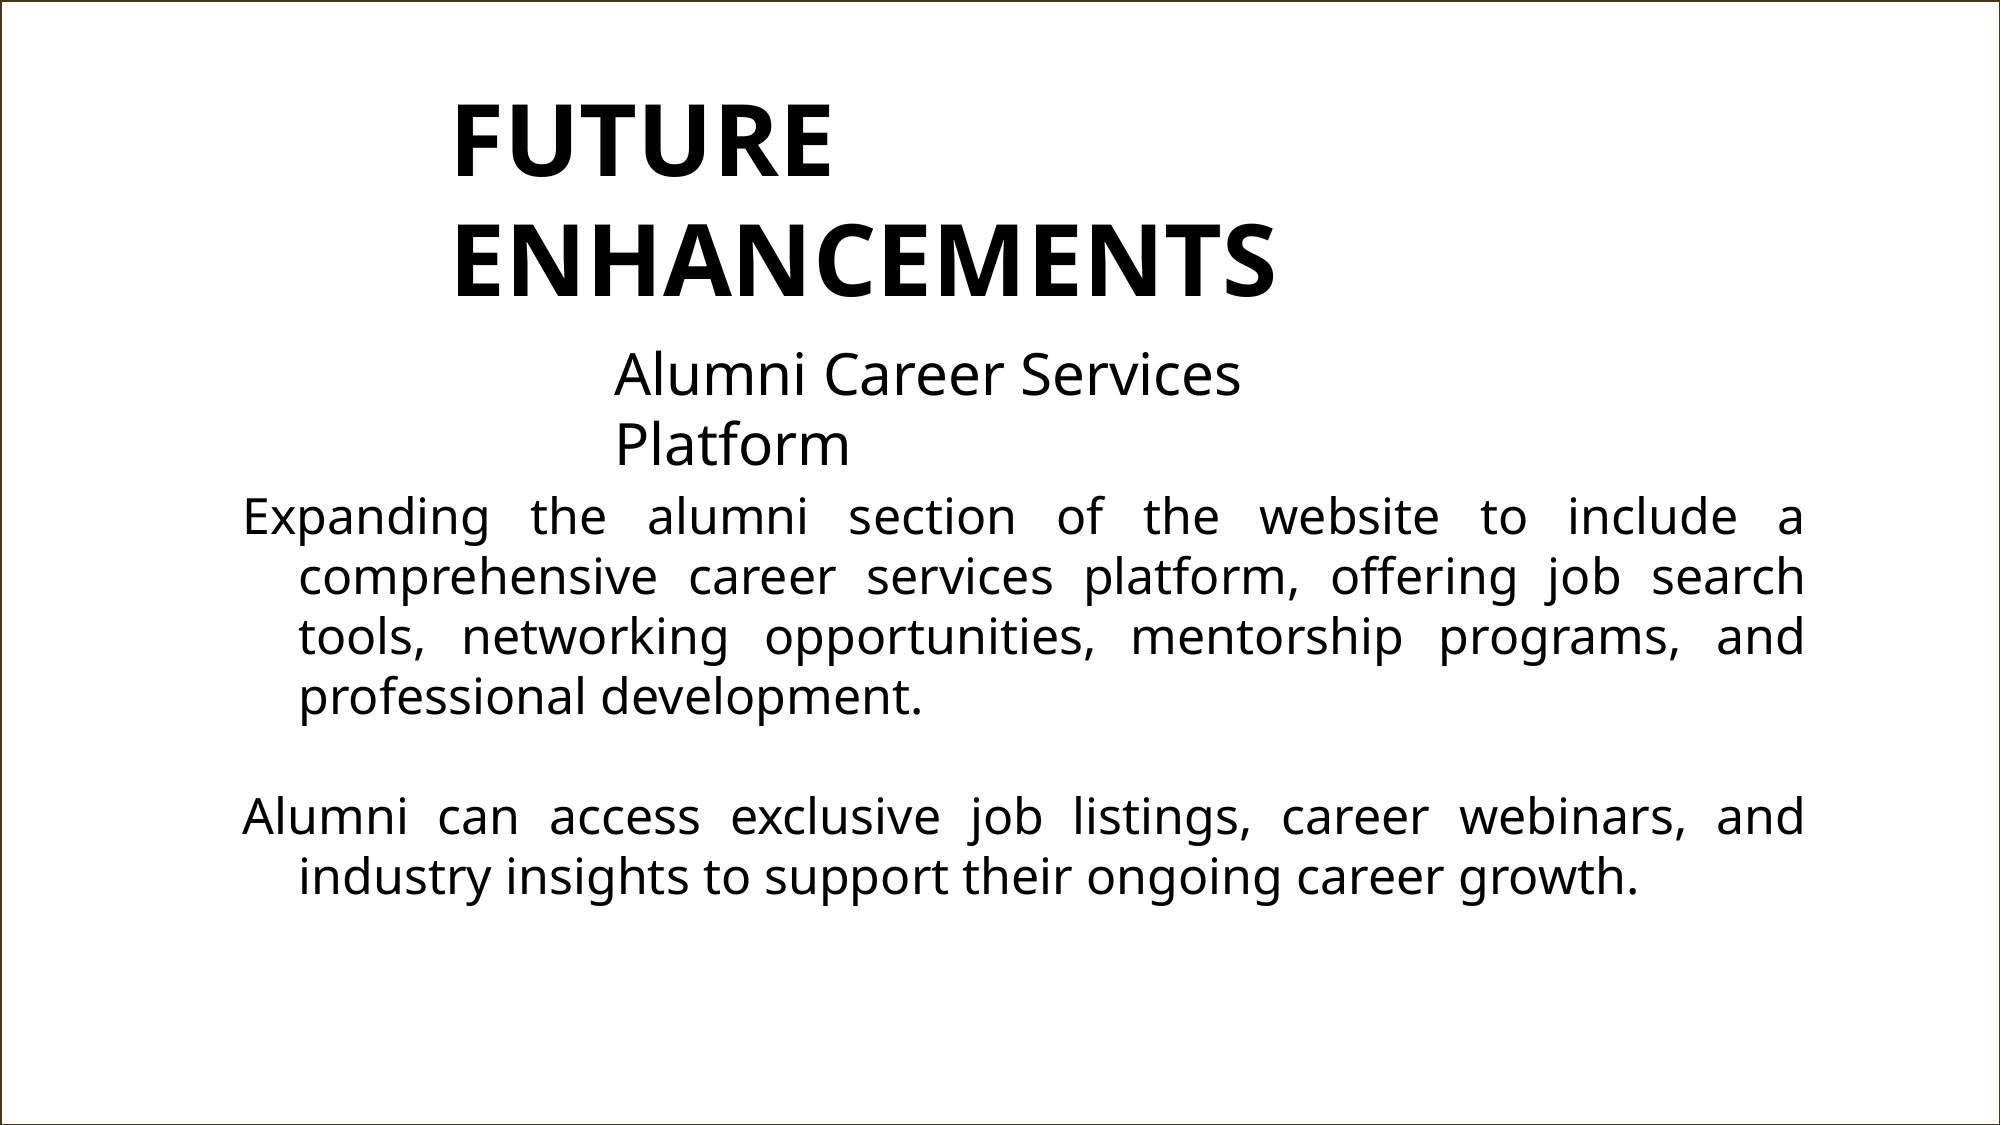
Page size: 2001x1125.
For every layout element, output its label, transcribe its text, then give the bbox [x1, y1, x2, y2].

text_box Alumni Career Services Platform [599, 329, 1476, 416]
text_box FUTURE ENHANCEMENTS [434, 68, 1643, 205]
text_box Expanding the alumni section of the website to include a comprehensive career services platform, offering job search tools, networking opportunities, mentorship programs, and professional development. Alumni can access exclusive job listings, career webinars, and industry insights to support their ongoing career growth. [171, 477, 1830, 857]
text_box [0, 0, 2000, 1125]
